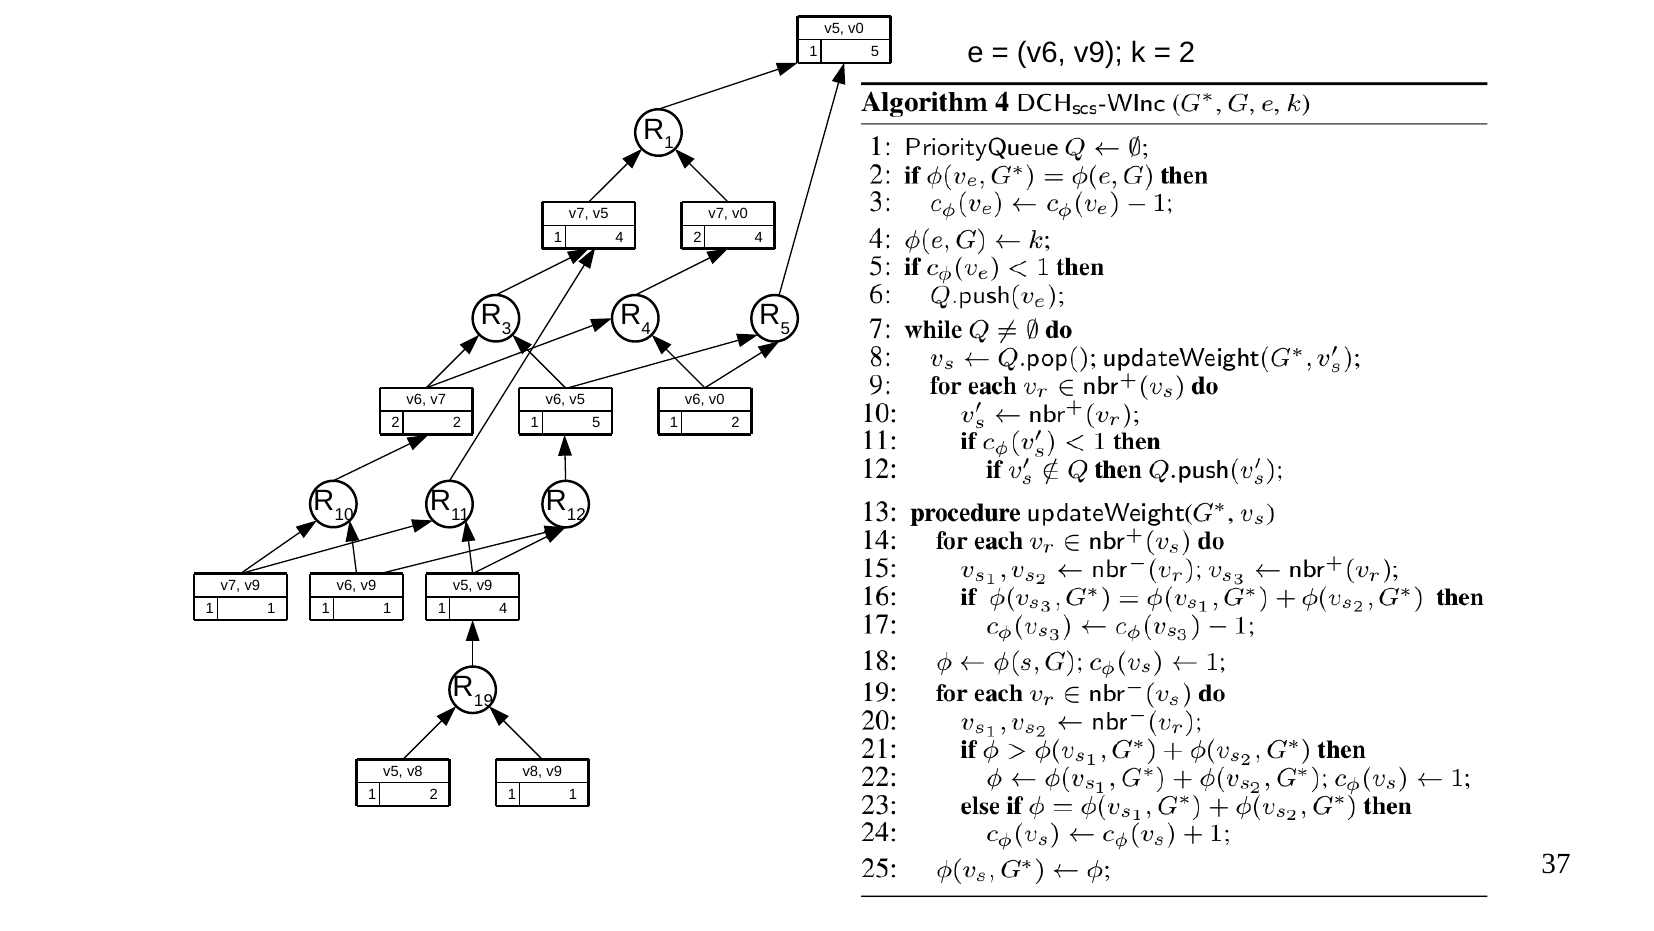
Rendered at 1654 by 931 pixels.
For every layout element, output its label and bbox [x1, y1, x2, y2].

picture [146, 0, 1495, 900]
